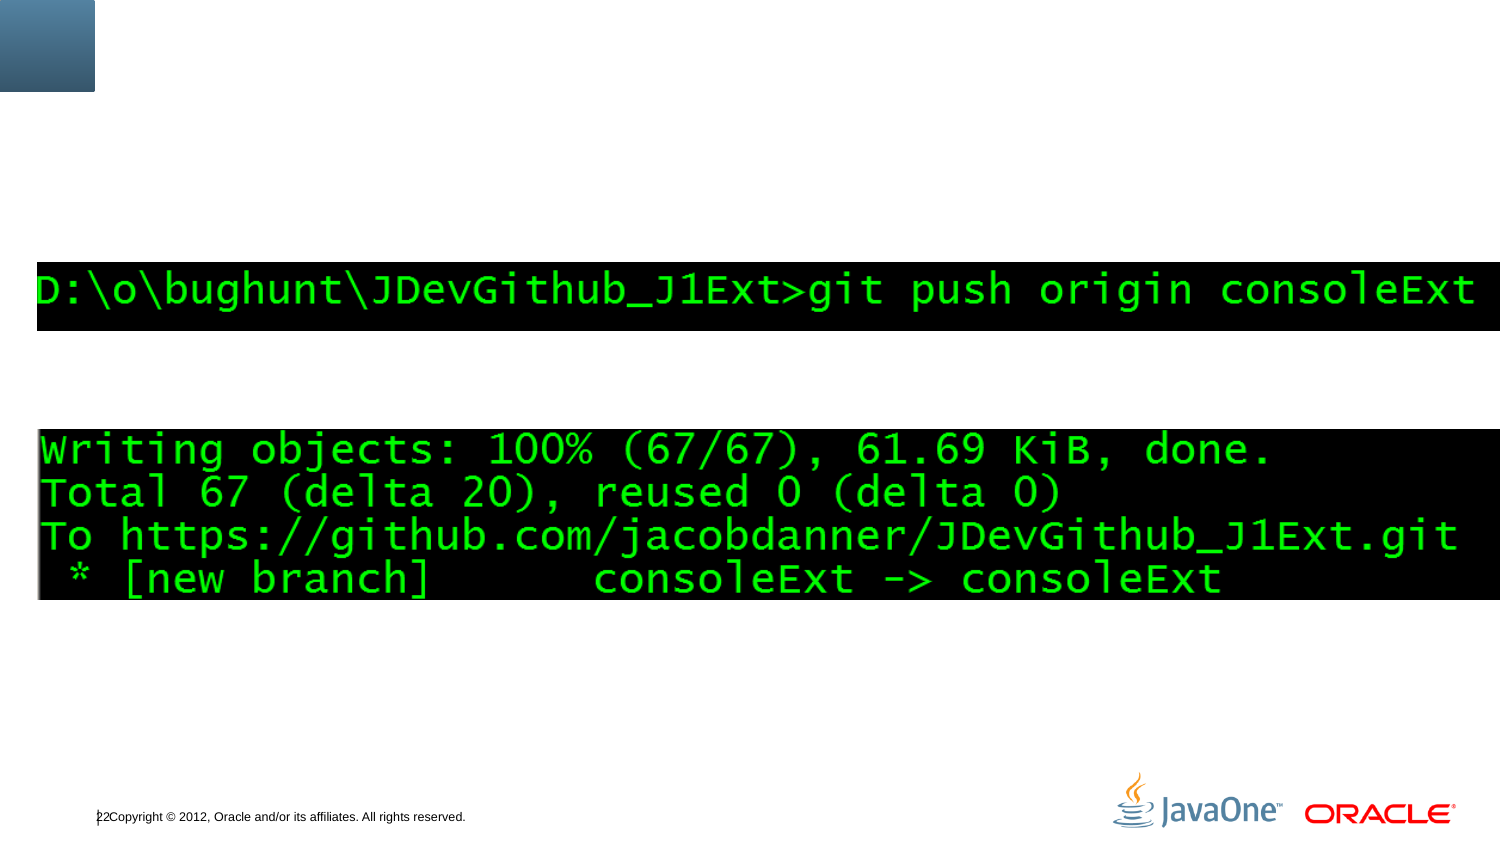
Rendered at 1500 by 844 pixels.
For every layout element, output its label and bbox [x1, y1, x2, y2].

picture [1095, 754, 1469, 844]
picture [37, 262, 1500, 331]
picture [37, 429, 1500, 601]
